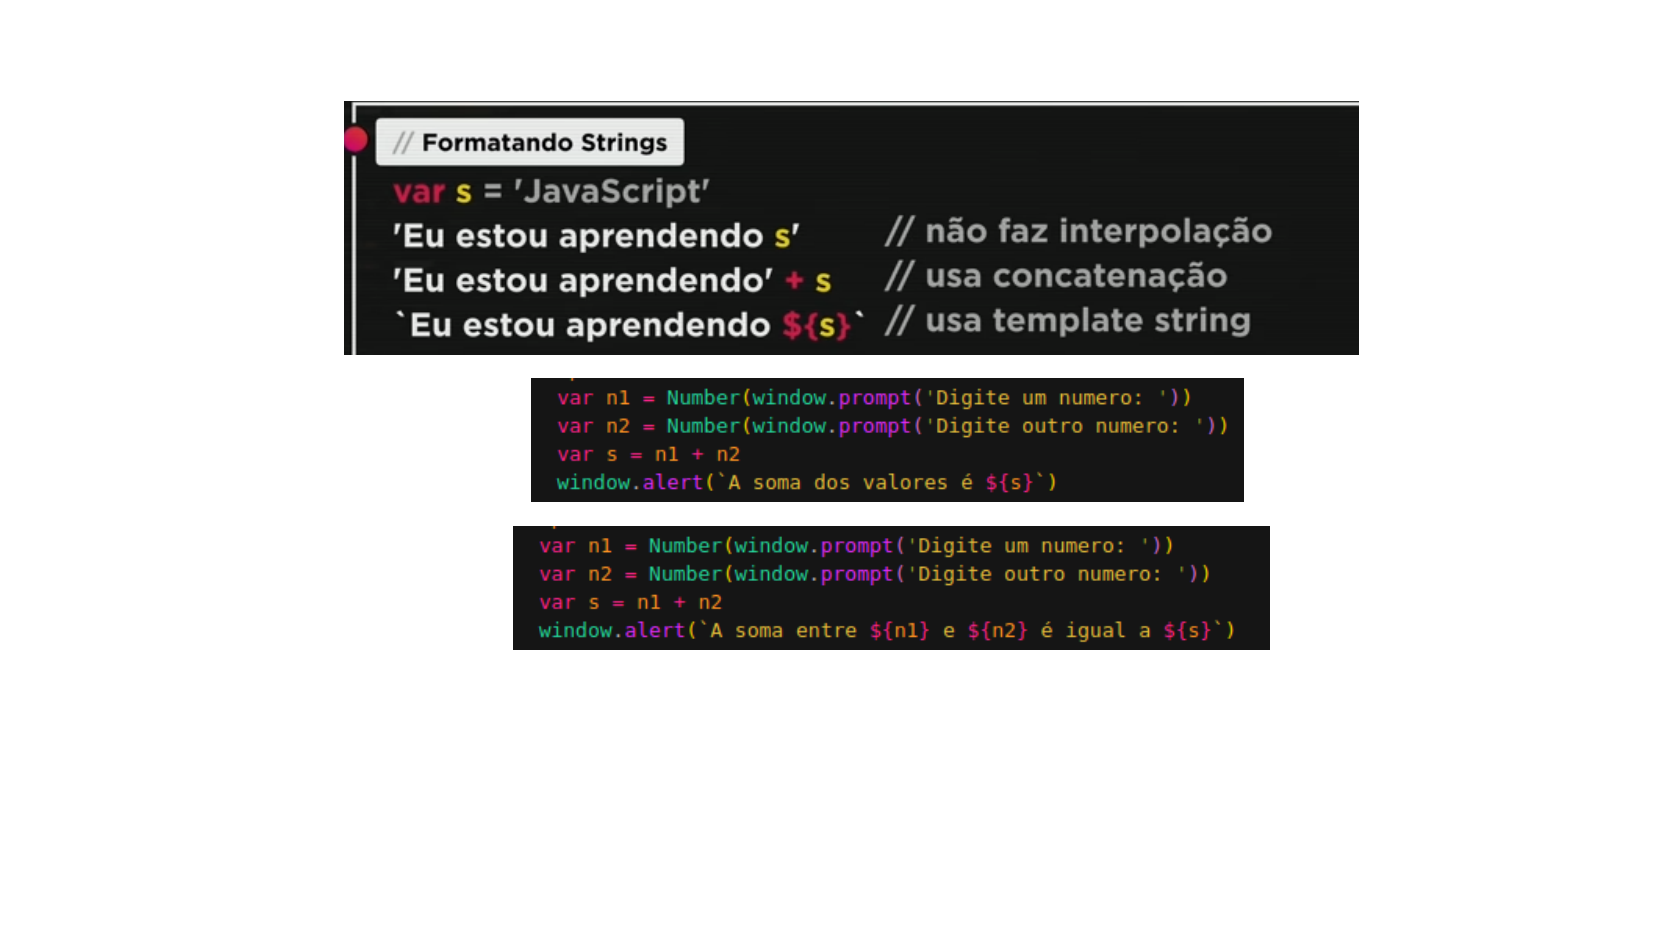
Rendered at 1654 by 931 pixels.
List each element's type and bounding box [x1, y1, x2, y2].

picture [344, 101, 1359, 355]
picture [513, 526, 1270, 650]
picture [531, 378, 1244, 502]
